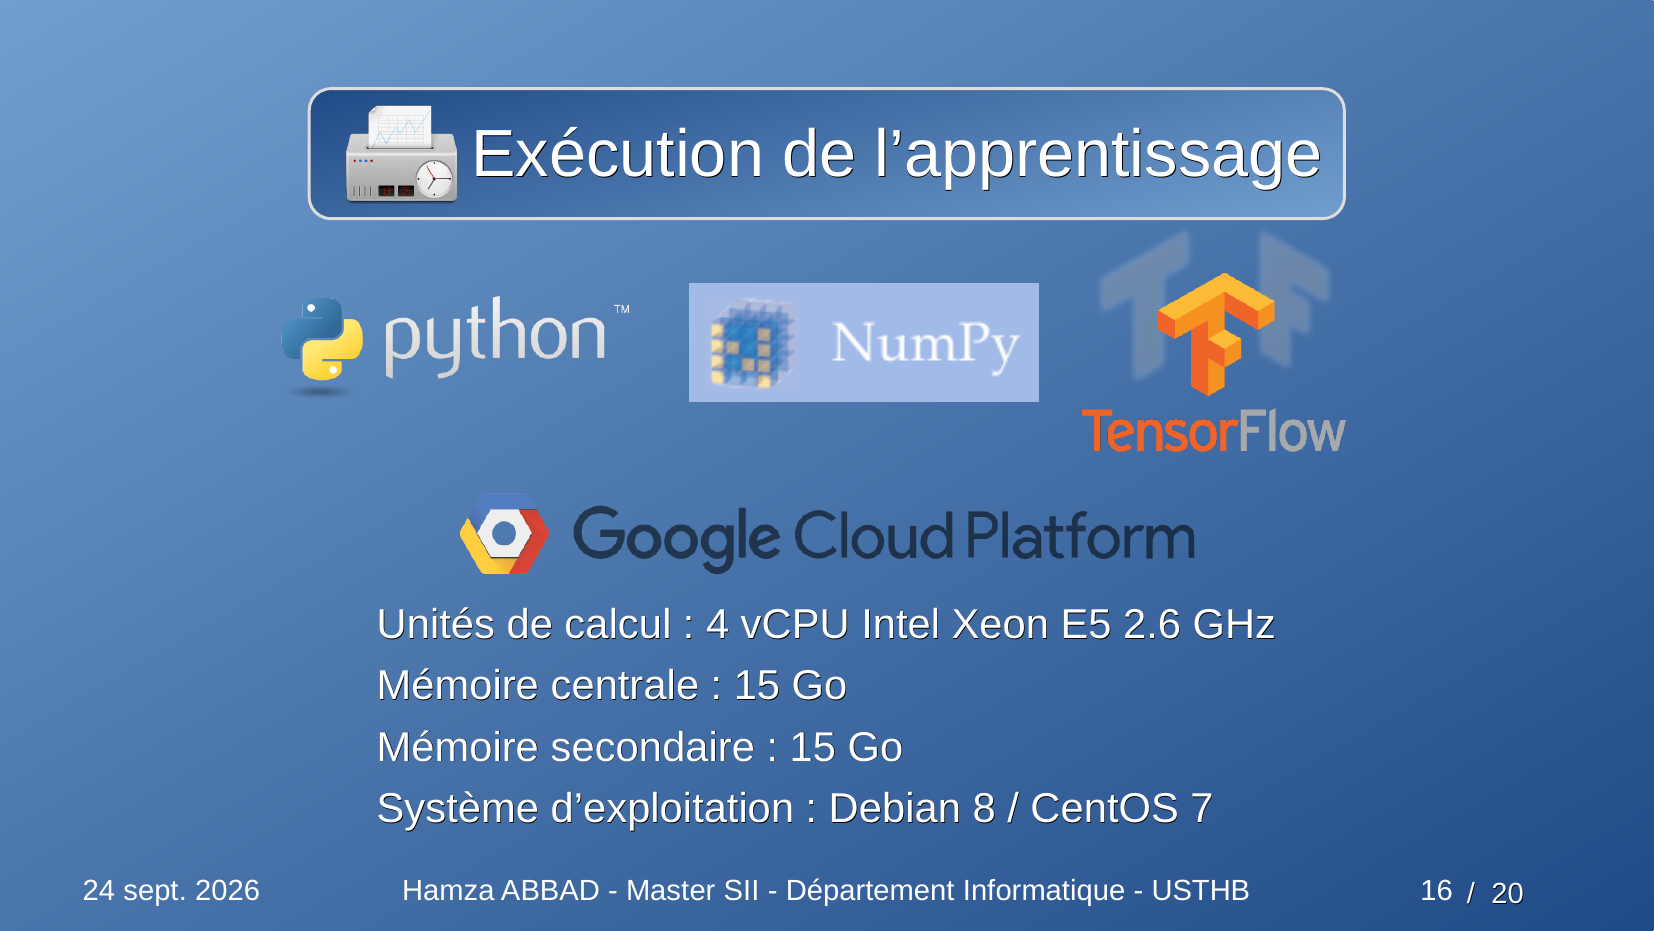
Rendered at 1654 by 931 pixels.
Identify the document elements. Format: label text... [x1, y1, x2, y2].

text_box Exécution de l’apprentissage [309, 88, 1345, 219]
text_box Système d’exploitation : Debian 8 / CentOS 7 [361, 777, 1229, 839]
text_box Mémoire secondaire : 15 Go [361, 715, 919, 777]
picture [1074, 224, 1352, 461]
picture [456, 485, 1198, 579]
text_box Unités de calcul : 4 vCPU Intel Xeon E5 2.6 GHz [361, 593, 1292, 655]
picture [342, 94, 461, 213]
picture [271, 283, 1039, 402]
text_box Mémoire centrale : 15 Go [361, 654, 863, 715]
